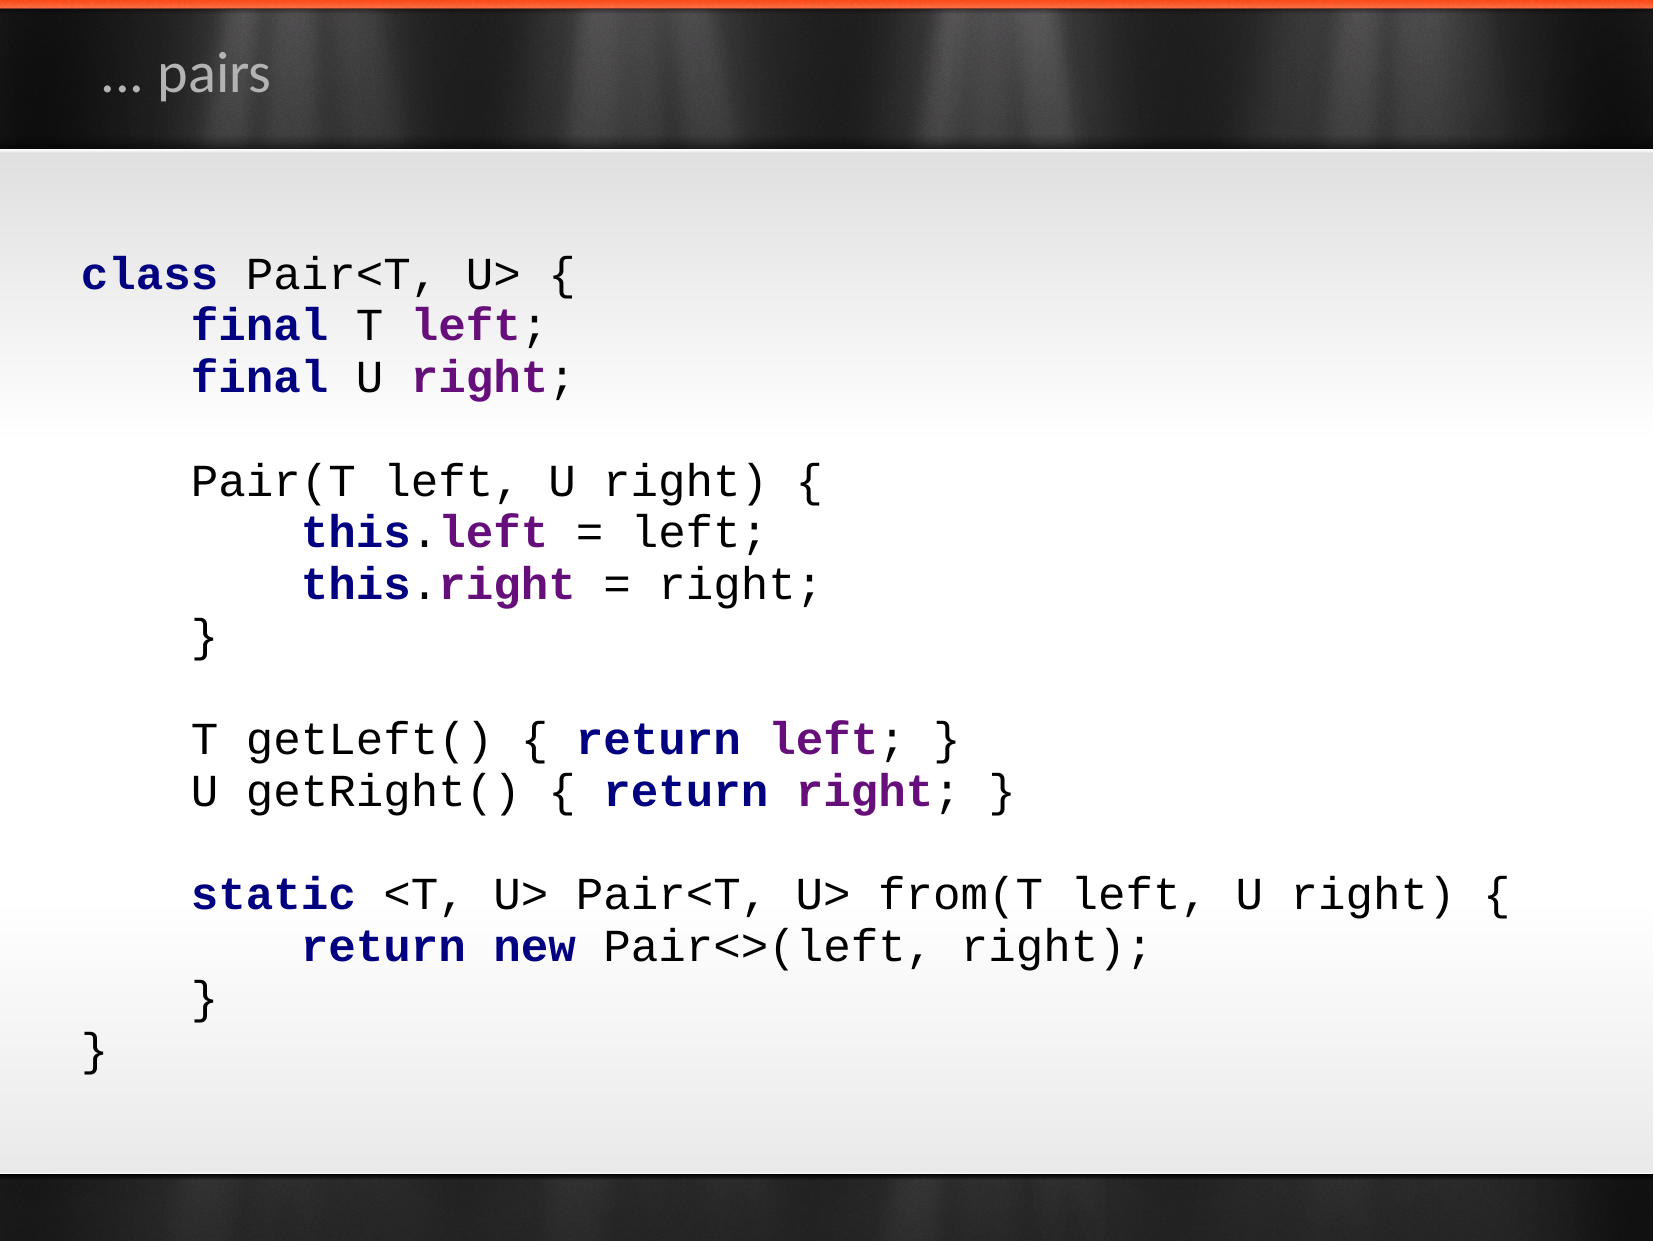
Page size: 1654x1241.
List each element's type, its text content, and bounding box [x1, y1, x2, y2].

subtitle class Pair<T, U> { final T left; final U right; Pair(T left, U right) { this.left = left; this.right = right; } T getLeft() { return left; } U getRight() { return right; } static <T, U> Pair<T, U> from(T left, U right) { return new Pair<>(left, right); } } [80, 187, 1651, 1143]
title ... pairs [100, 6, 1588, 151]
picture [0, 0, 1653, 1241]
